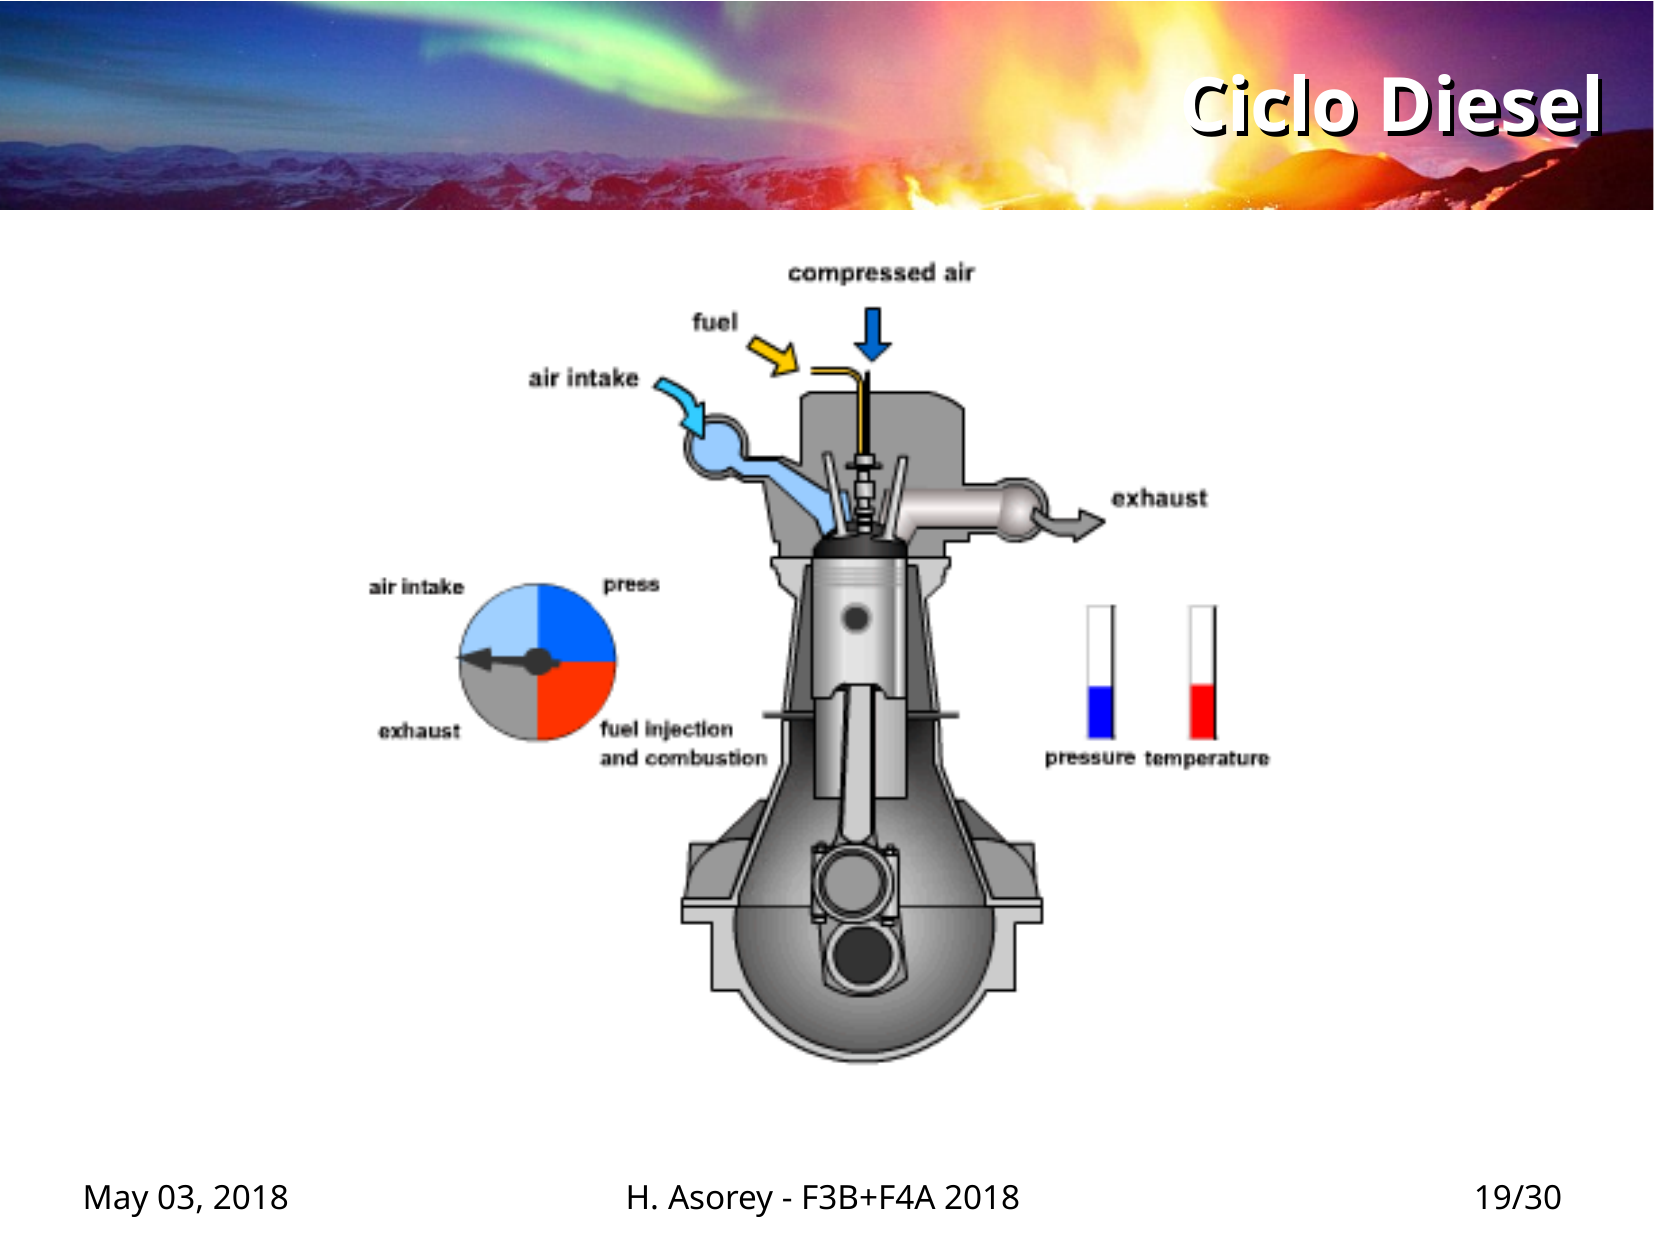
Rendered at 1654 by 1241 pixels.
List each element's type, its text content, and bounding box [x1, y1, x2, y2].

picture [0, 1, 1654, 210]
title Ciclo Diesel [45, 15, 1606, 191]
picture [284, 254, 1366, 1156]
